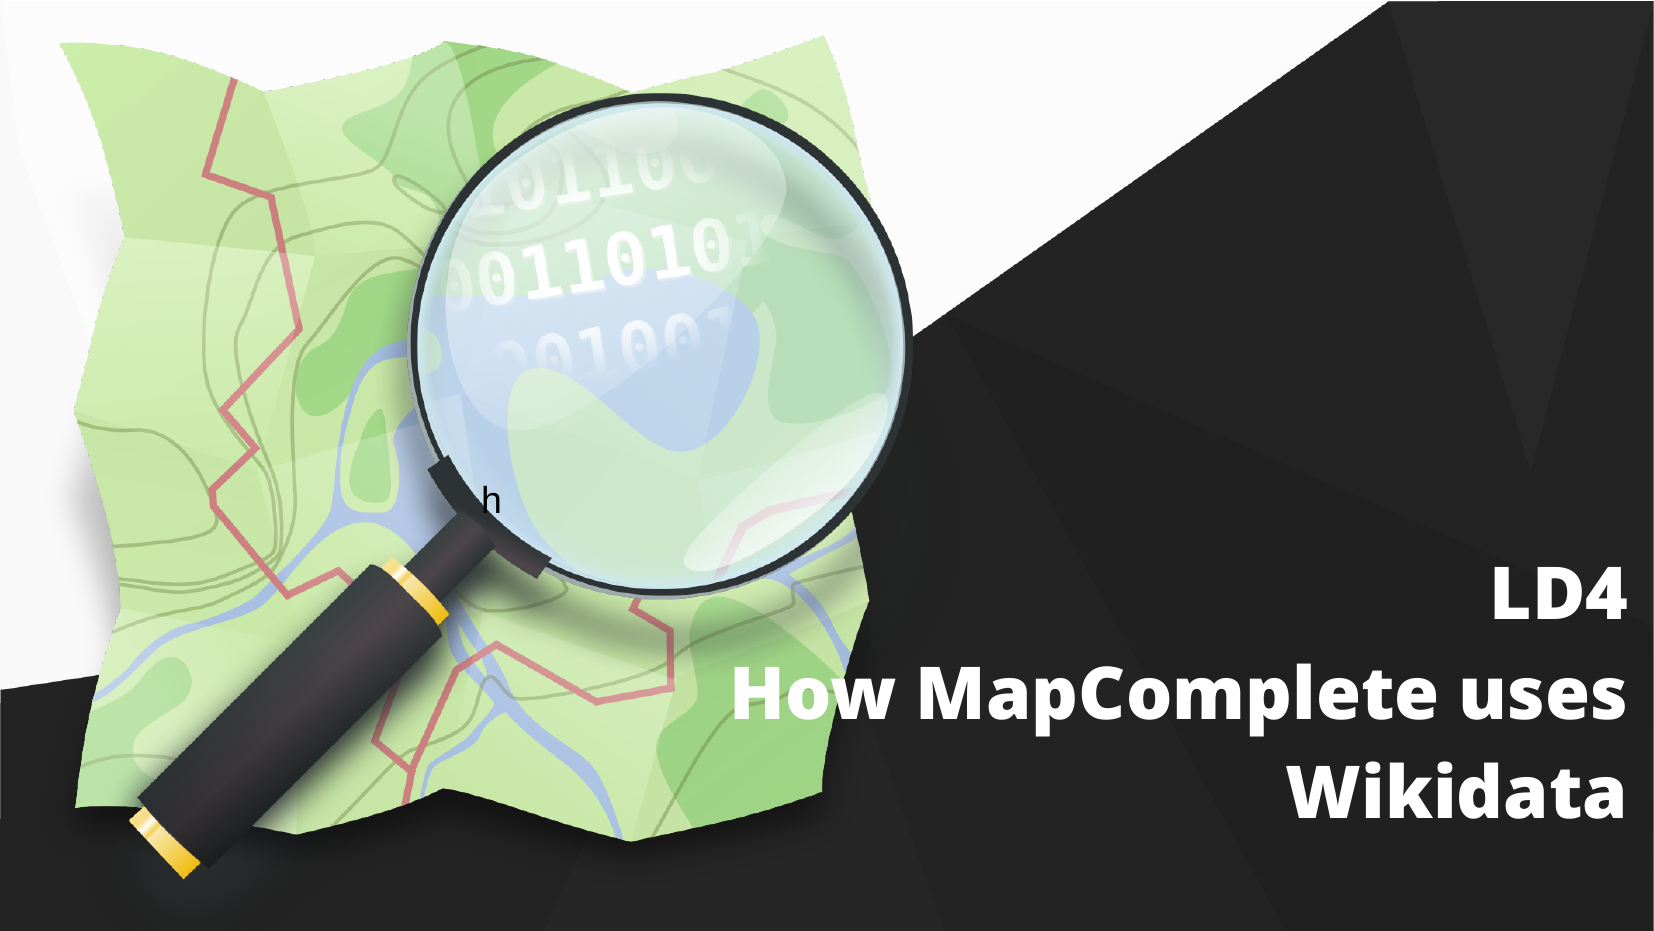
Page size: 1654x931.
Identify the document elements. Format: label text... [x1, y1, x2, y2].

picture [0, 1, 1654, 931]
title LD4 How MapComplete uses Wikidata [661, 541, 1629, 841]
